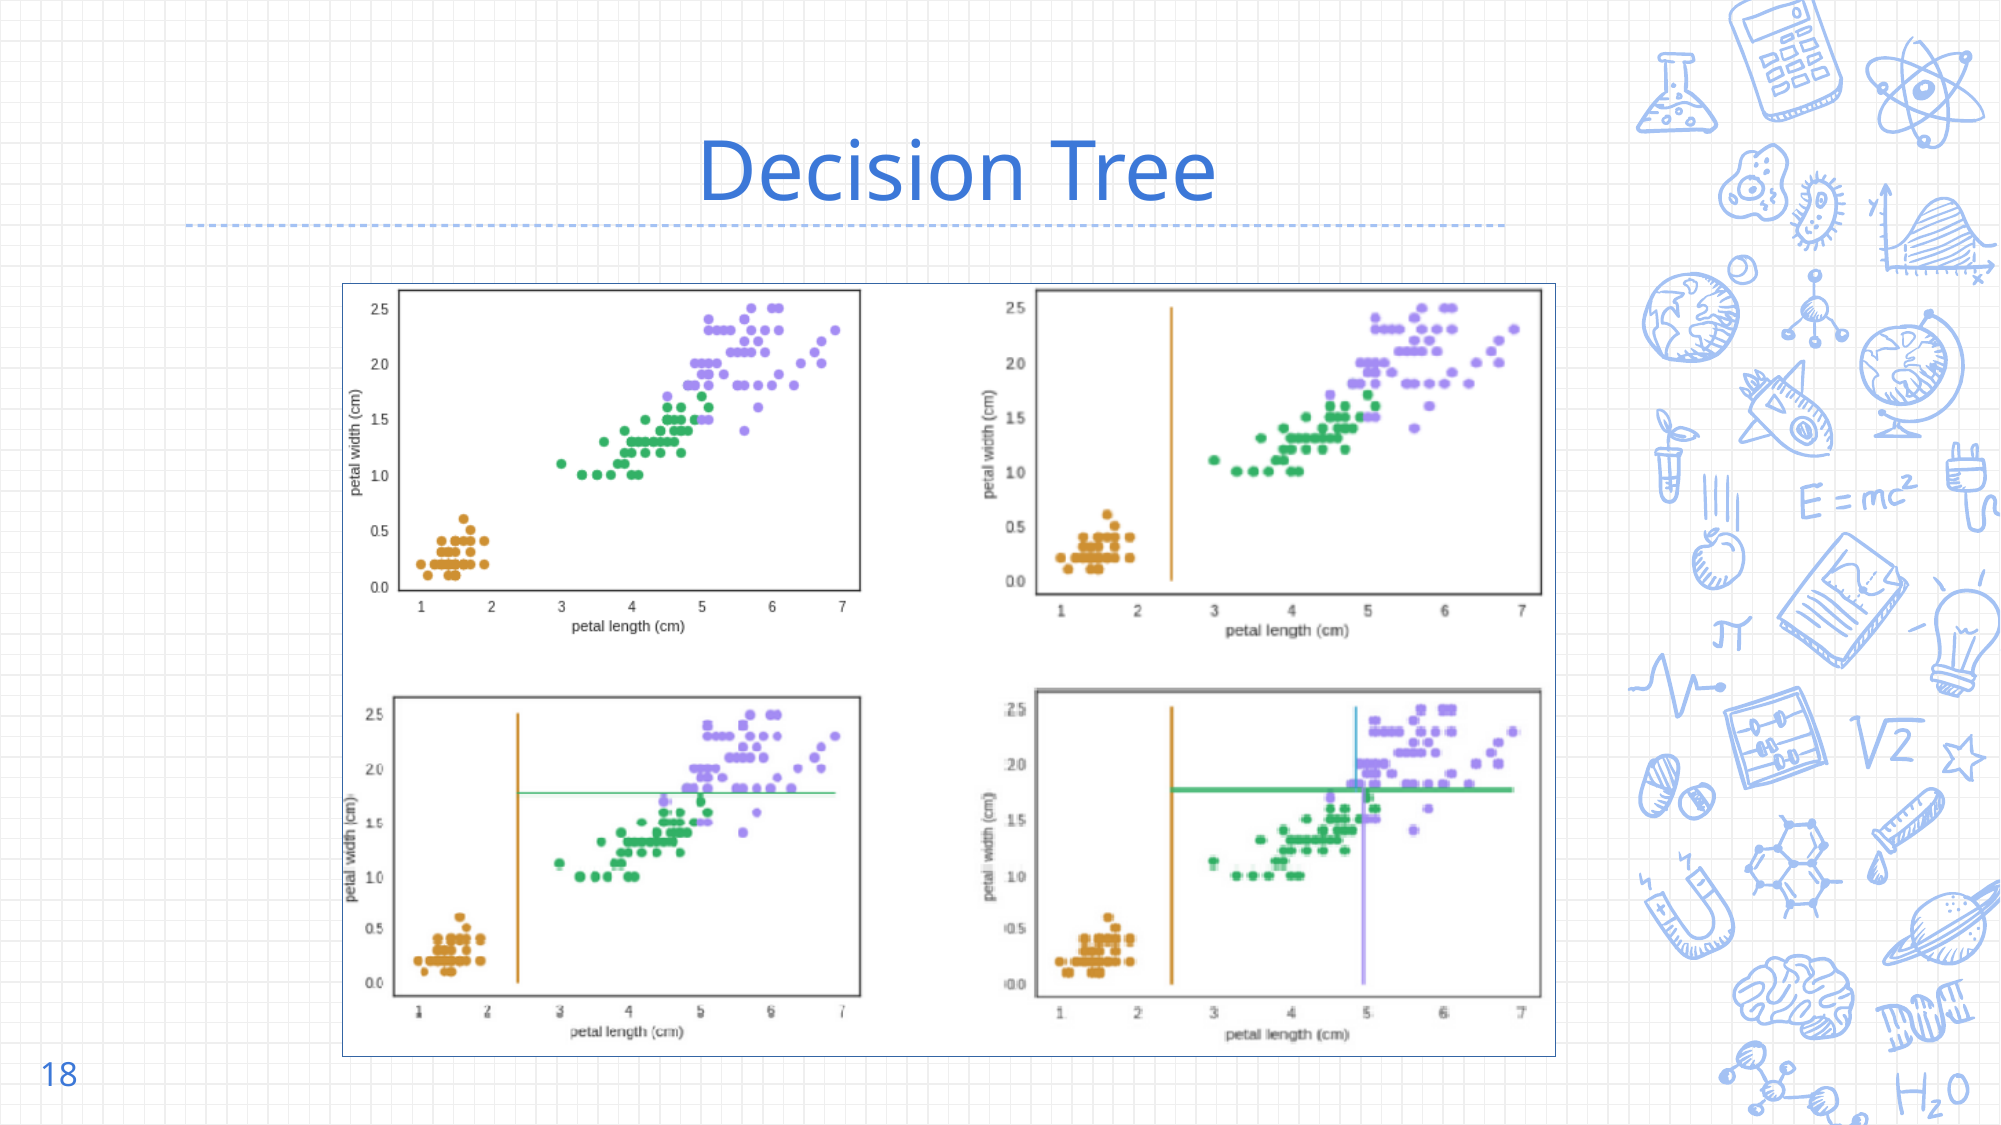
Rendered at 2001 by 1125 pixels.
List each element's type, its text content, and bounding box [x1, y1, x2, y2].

picture [342, 283, 1556, 1057]
text_box <número> [19, 1032, 140, 1119]
text_box Decision Tree [163, 49, 1753, 237]
